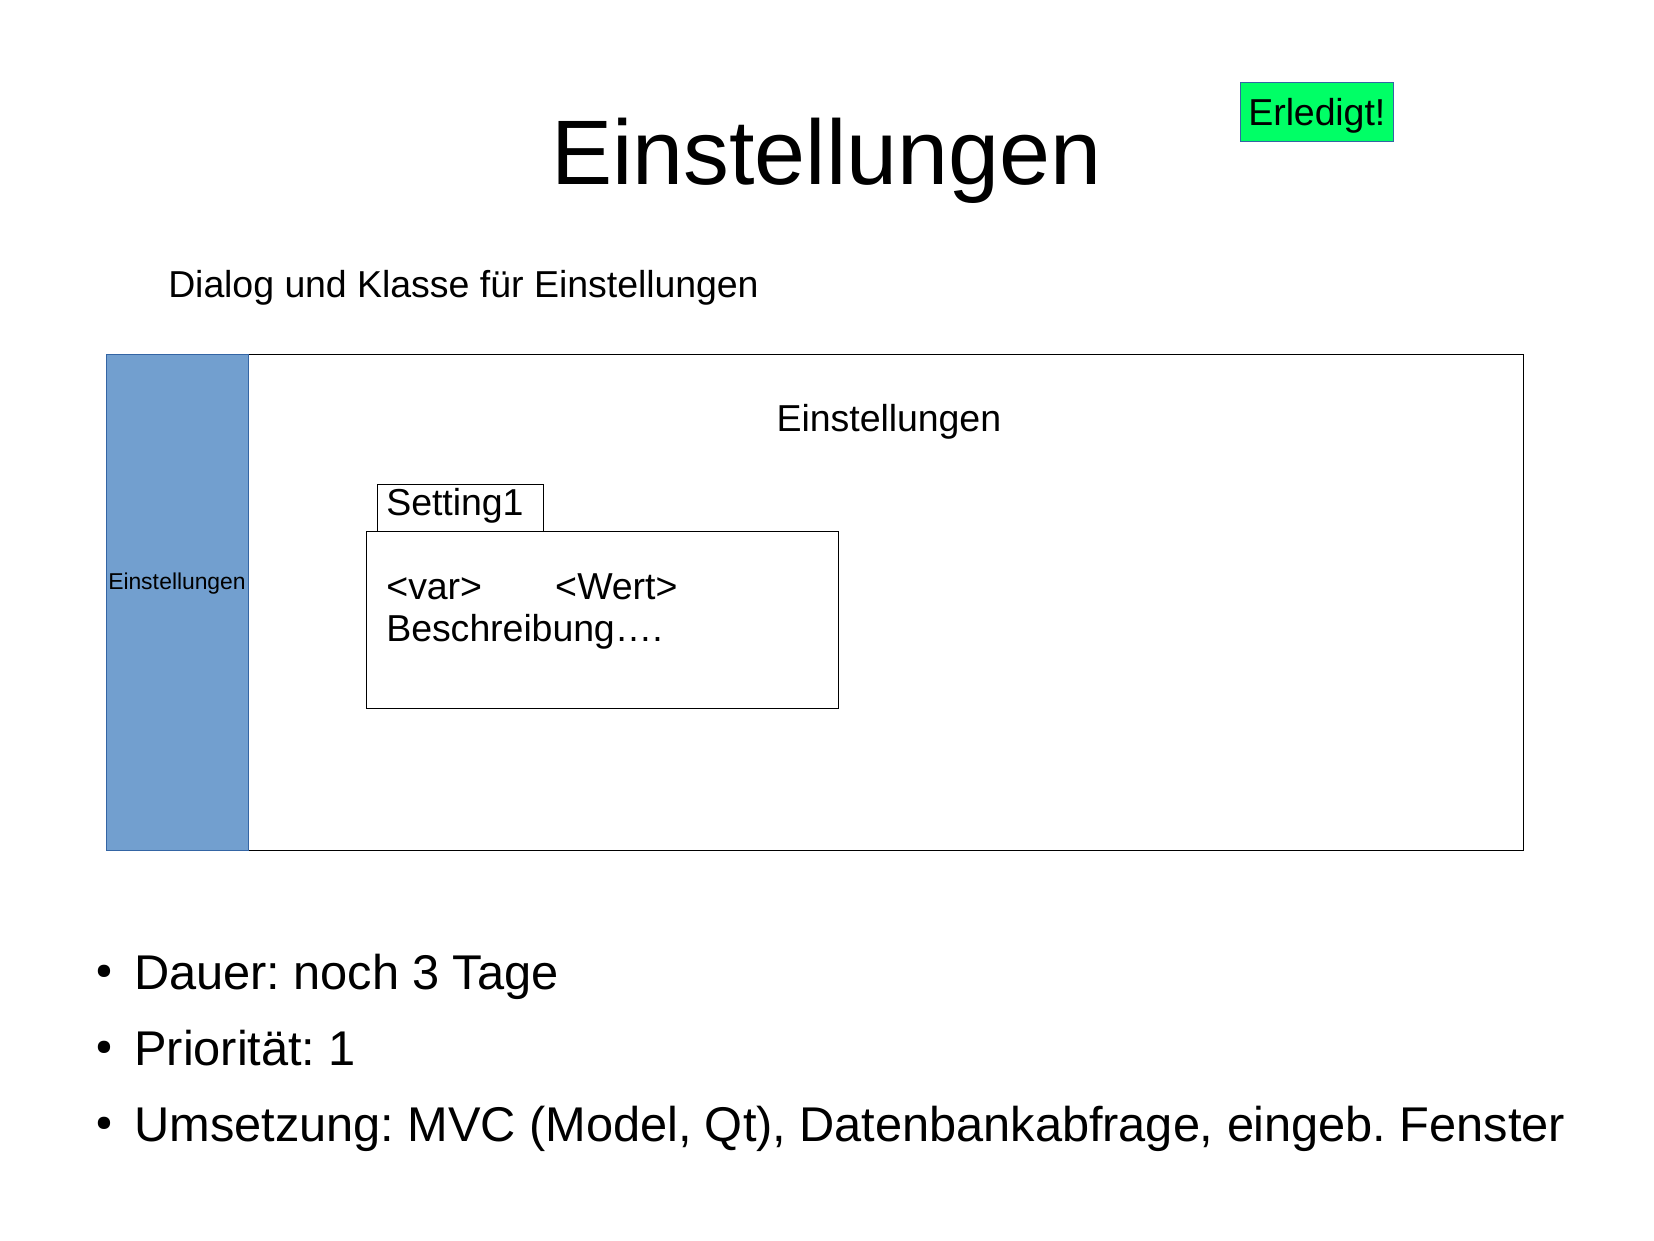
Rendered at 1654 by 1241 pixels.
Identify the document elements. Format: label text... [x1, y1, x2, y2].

list Dauer: noch 3 Tage Priorität: 1 Umsetzung: MVC (Model, Qt), Datenbankabfrage, eingeb. Fenster [82, 944, 1571, 1170]
text_box Einstellungen [106, 354, 249, 851]
text_box Einstellungen Setting1 <var> <Wert> Beschreibung…. [367, 532, 838, 657]
text_box Einstellungen Setting1 <var> <Wert> Beschreibung…. [378, 485, 543, 531]
text_box Dialog und Klasse für Einstellungen [153, 256, 1134, 314]
text_box Erledigt! [1240, 82, 1394, 142]
text_box [249, 354, 1524, 851]
title Einstellungen [82, 49, 1571, 257]
text_box Einstellungen Setting1 <var> <Wert> Beschreibung…. [318, 389, 1477, 657]
